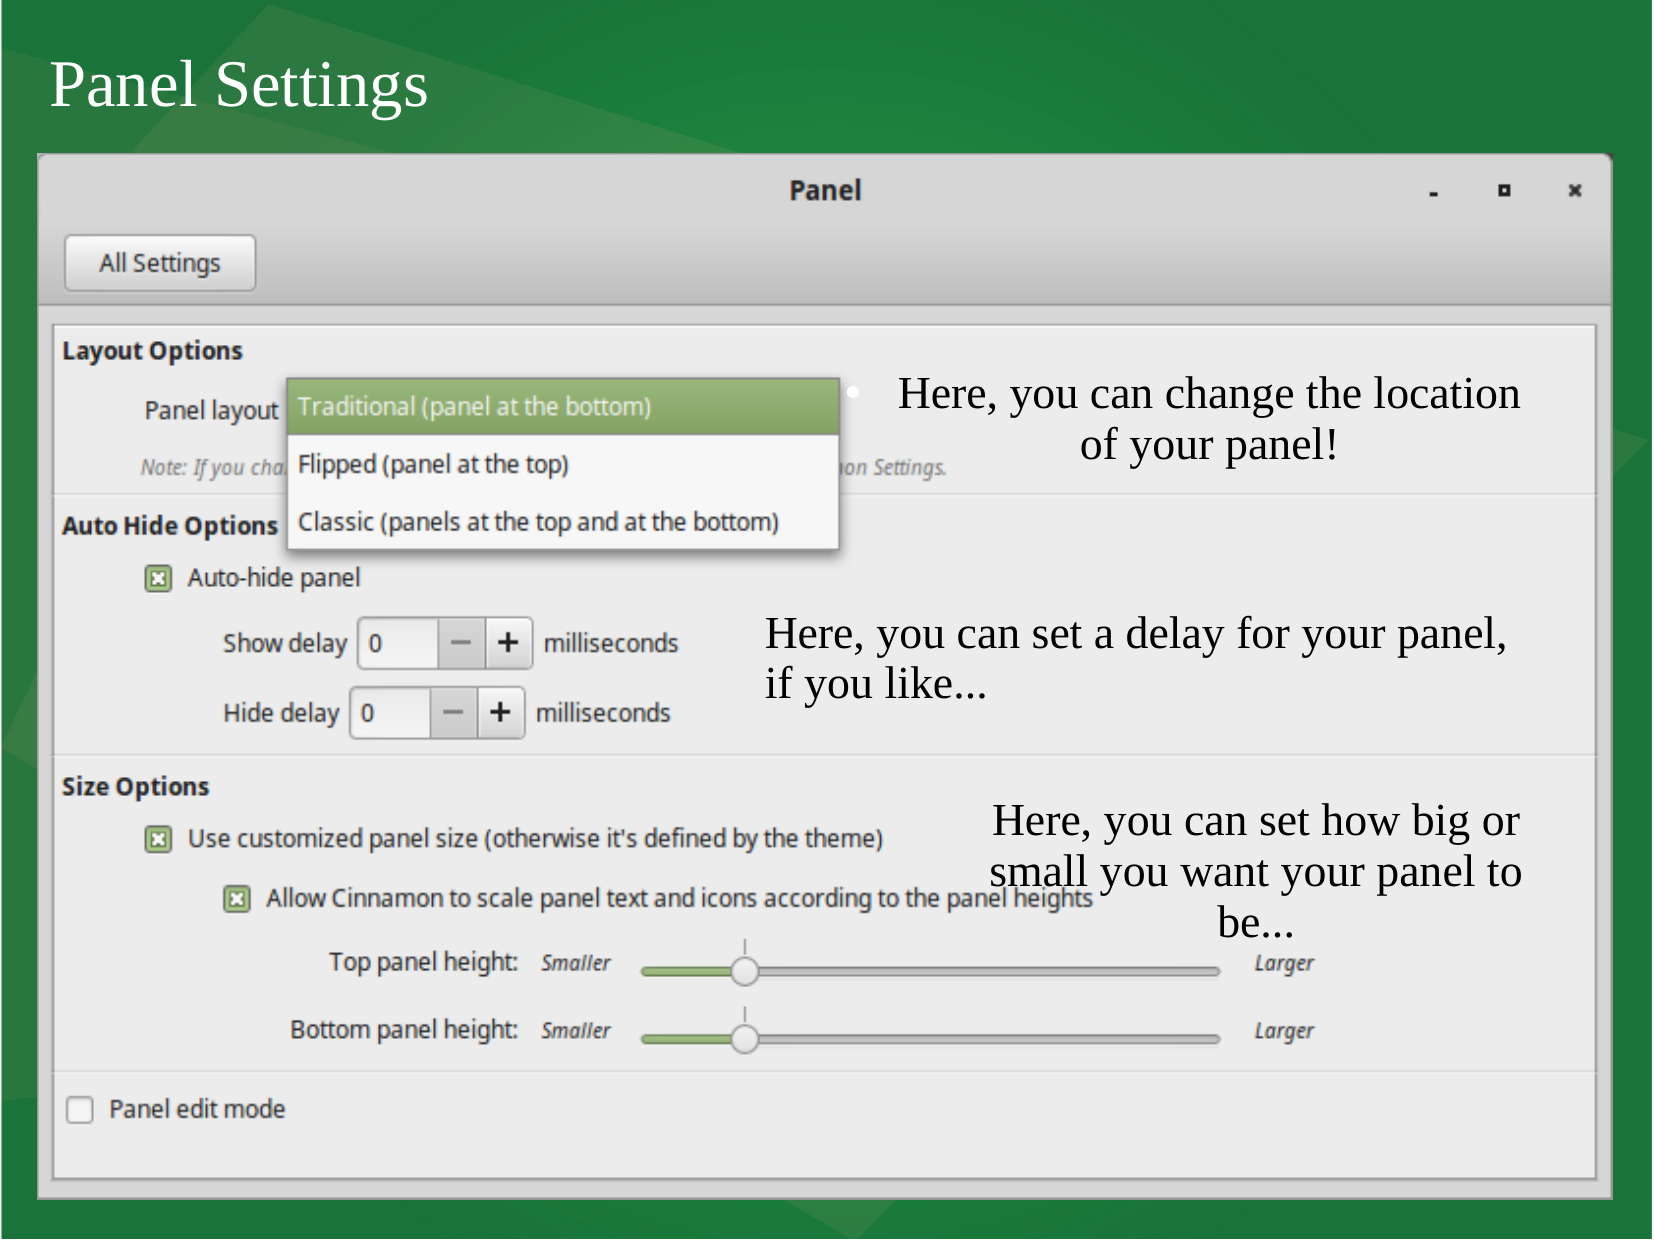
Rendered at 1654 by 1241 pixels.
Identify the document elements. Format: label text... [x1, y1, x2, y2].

list Here, you can change the location of your panel! [811, 717, 1538, 1088]
text_box Here, you can set a delay for your panel, if you like... [750, 600, 1538, 717]
list Here, you can change the location of your panel! [811, 368, 1538, 600]
title Panel Settings [49, 0, 1538, 153]
picture [0, 0, 1652, 1241]
text_box Here, you can set how big or small you want your panel to be... [937, 787, 1576, 956]
